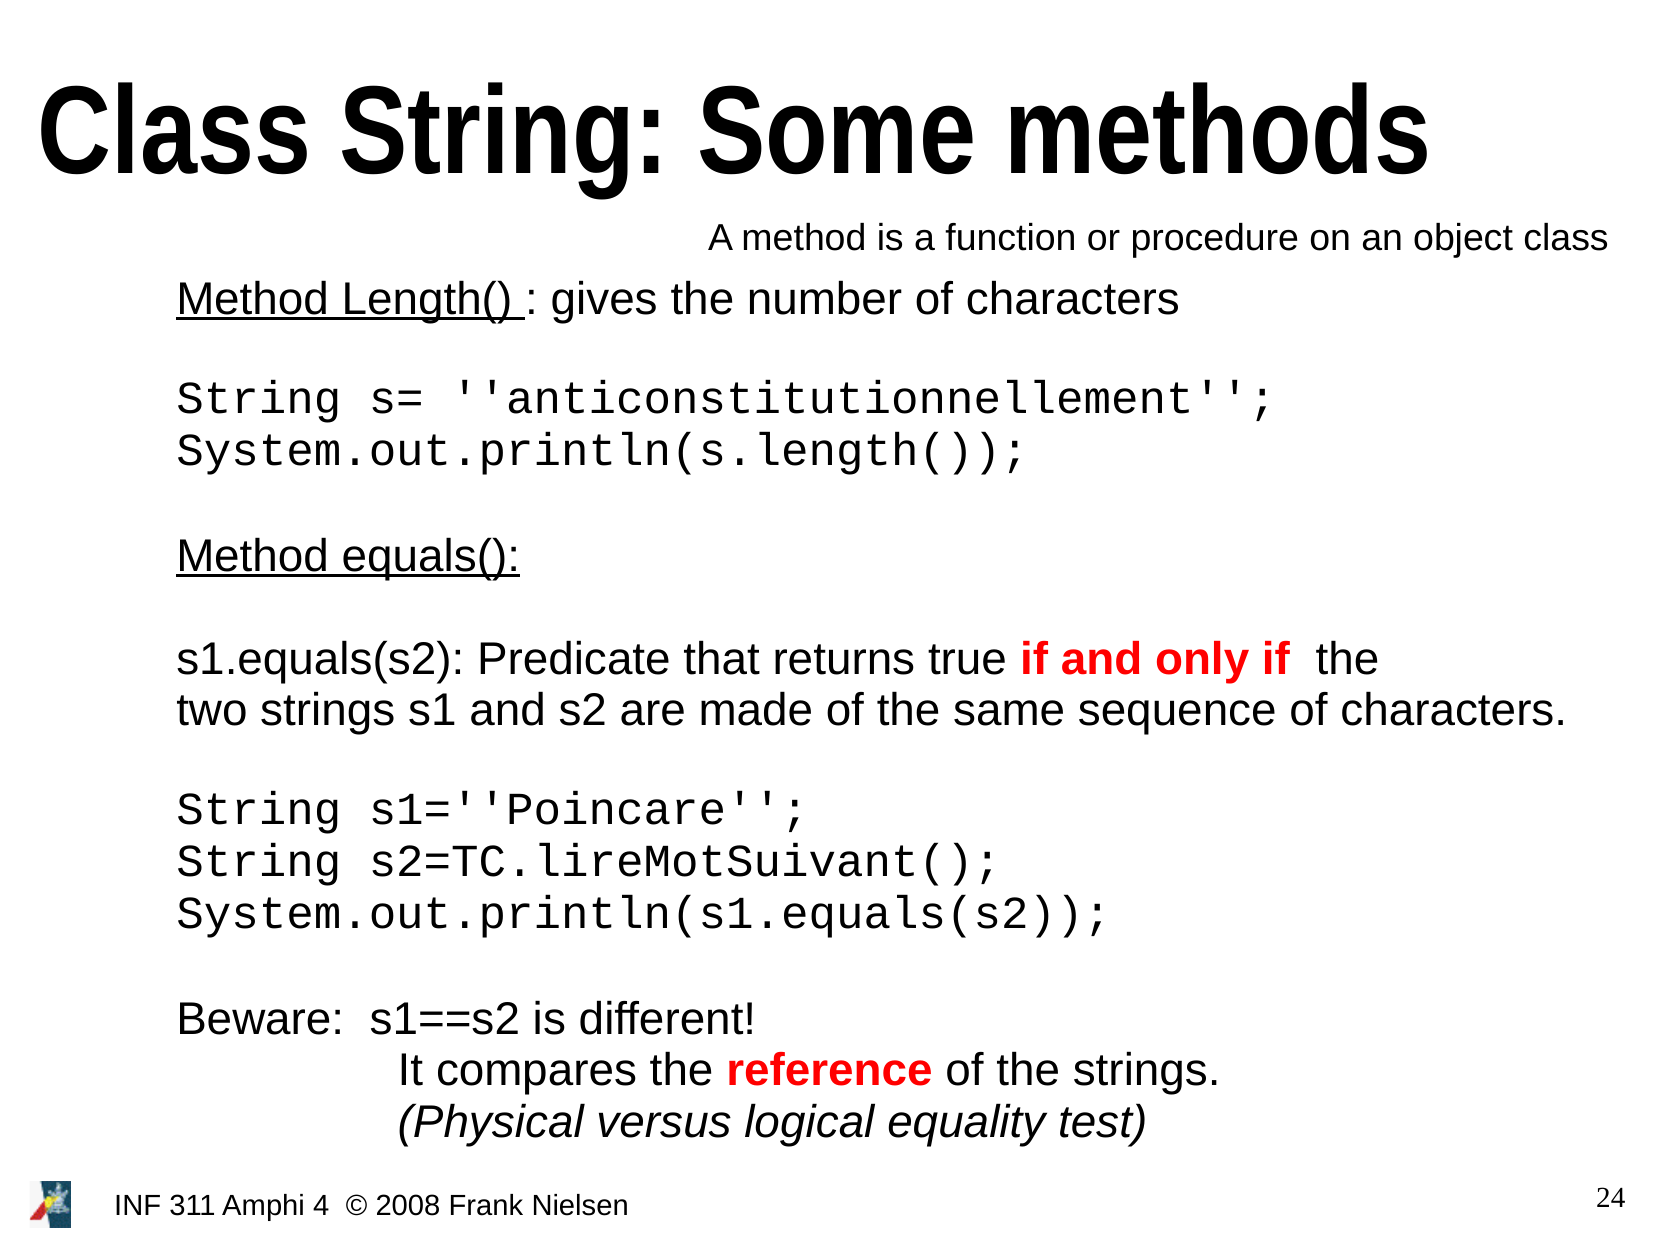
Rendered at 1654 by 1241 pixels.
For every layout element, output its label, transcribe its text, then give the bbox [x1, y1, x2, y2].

picture [29, 1181, 71, 1228]
text_box Method Length() : gives the number of characters String s= ''anticonstitutionnellement''; System.out.println(s.length()); Method equals(): s1.equals(s2): Predicate that returns true if and only if the two strings s1 and s2 are made of the same sequence of characters. String s1=''Poincare''; String s2=TC.lireMotSuivant(); System.out.println(s1.equals(s2)); Beware: s1==s2 is different! It compares the reference of the strings. (Physical versus logical equality test) [161, 265, 1584, 1241]
text_box A method is a function or procedure on an object class [693, 208, 1625, 266]
text_box Class String: Some methods [22, 49, 1447, 207]
